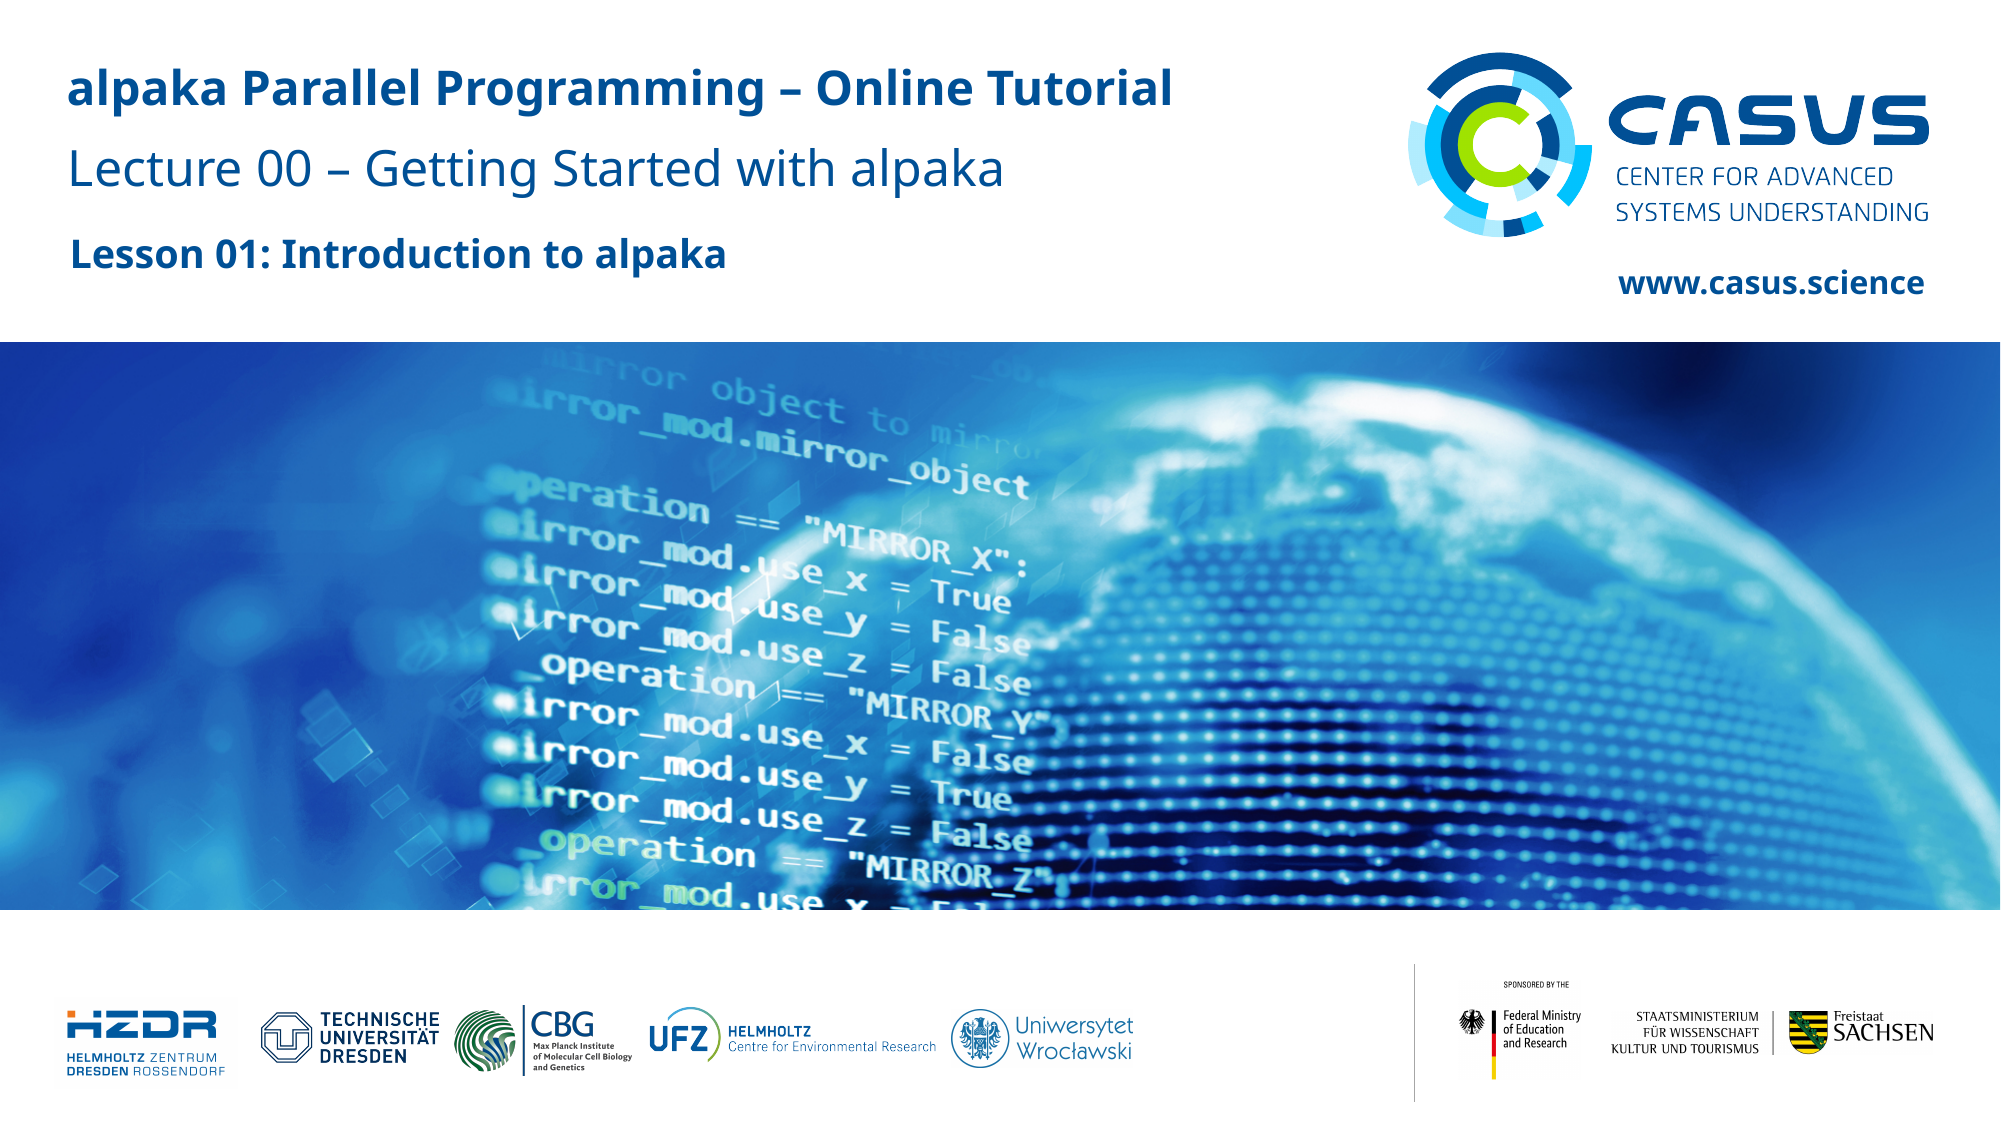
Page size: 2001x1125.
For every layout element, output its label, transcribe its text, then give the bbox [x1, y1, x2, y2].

picture [1458, 980, 1581, 1080]
picture [0, 342, 2001, 910]
picture [1611, 1011, 1933, 1055]
subtitle Lecture 00 – Getting Started with alpaka [67, 132, 1390, 202]
text_box Lesson 01: Introduction to alpaka [54, 219, 1377, 288]
picture [454, 982, 1133, 1084]
picture [54, 997, 238, 1089]
picture [261, 1012, 439, 1063]
picture [1408, 52, 1929, 238]
title alpaka Parallel Programming – Online Tutorial [66, 53, 1389, 122]
